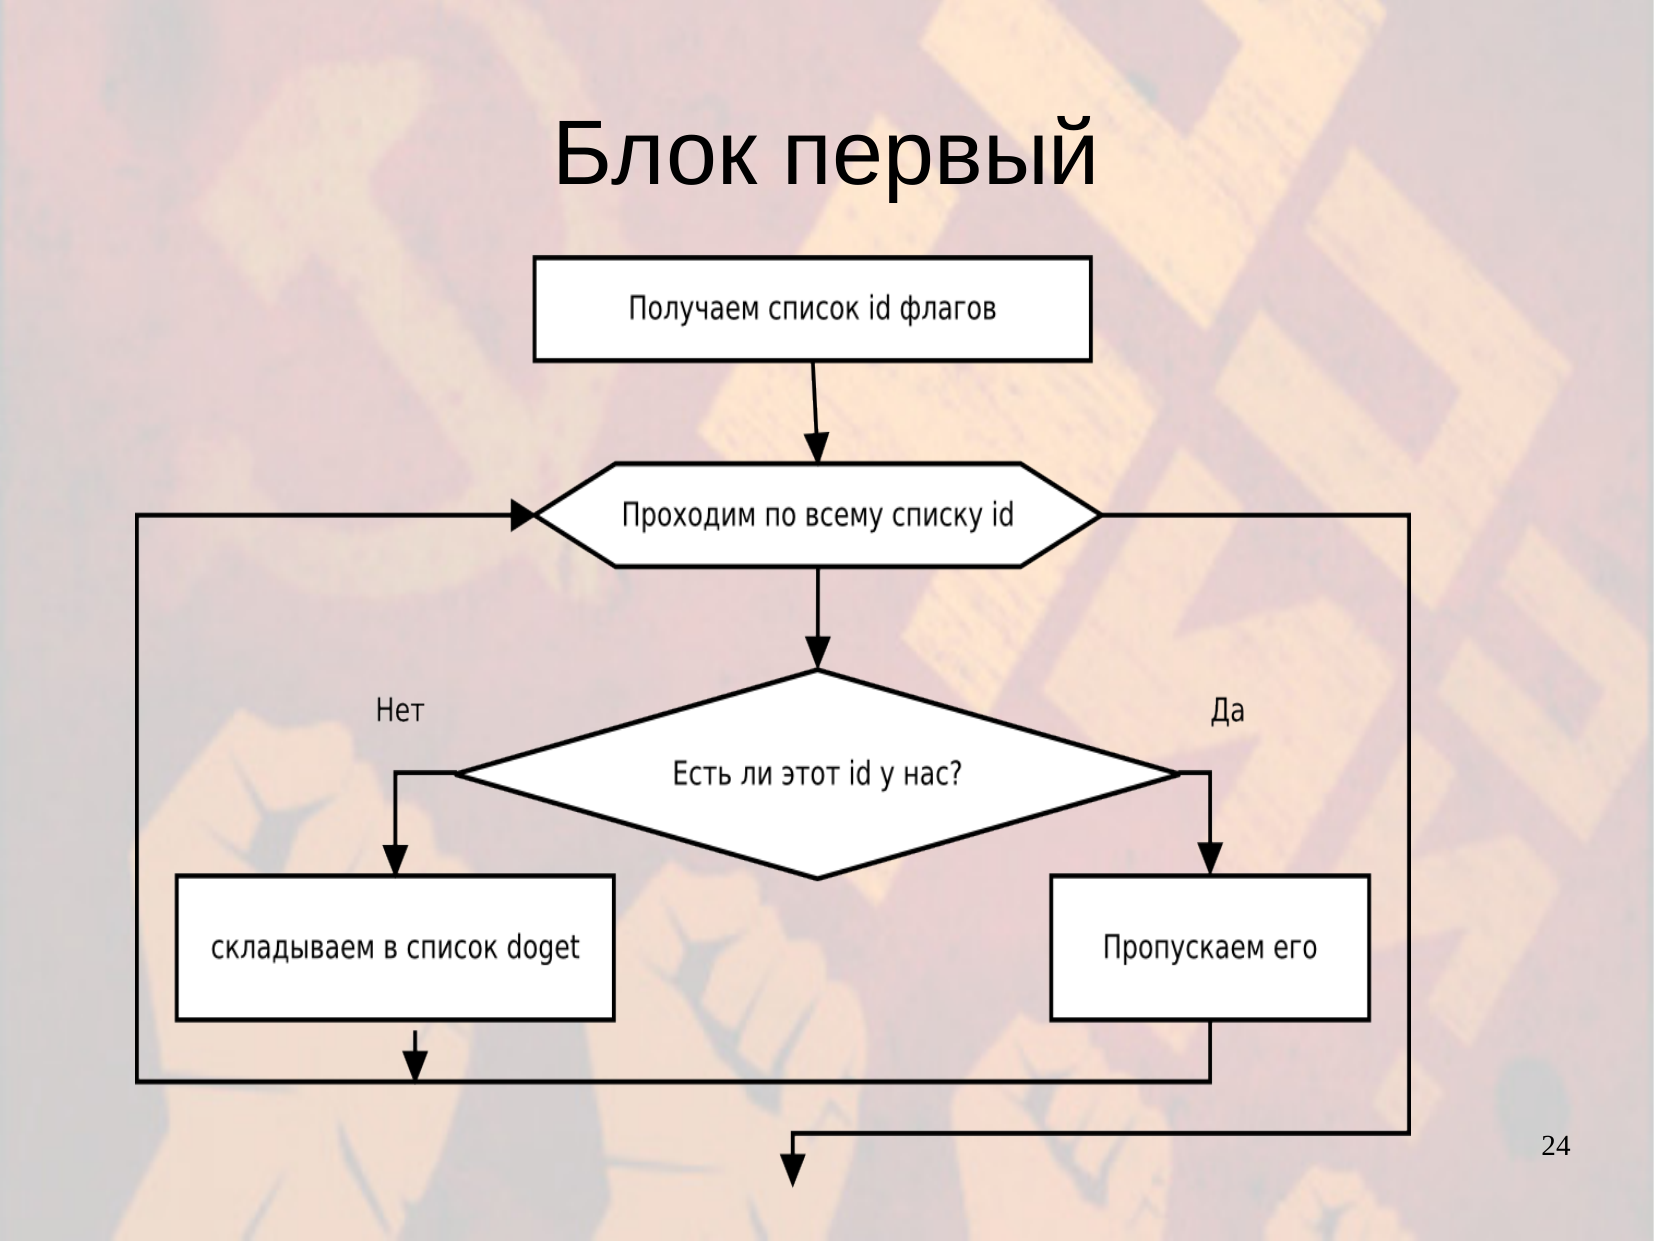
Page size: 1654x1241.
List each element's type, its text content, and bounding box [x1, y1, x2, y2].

picture [0, 0, 1654, 1241]
title Блок первый [82, 49, 1571, 257]
